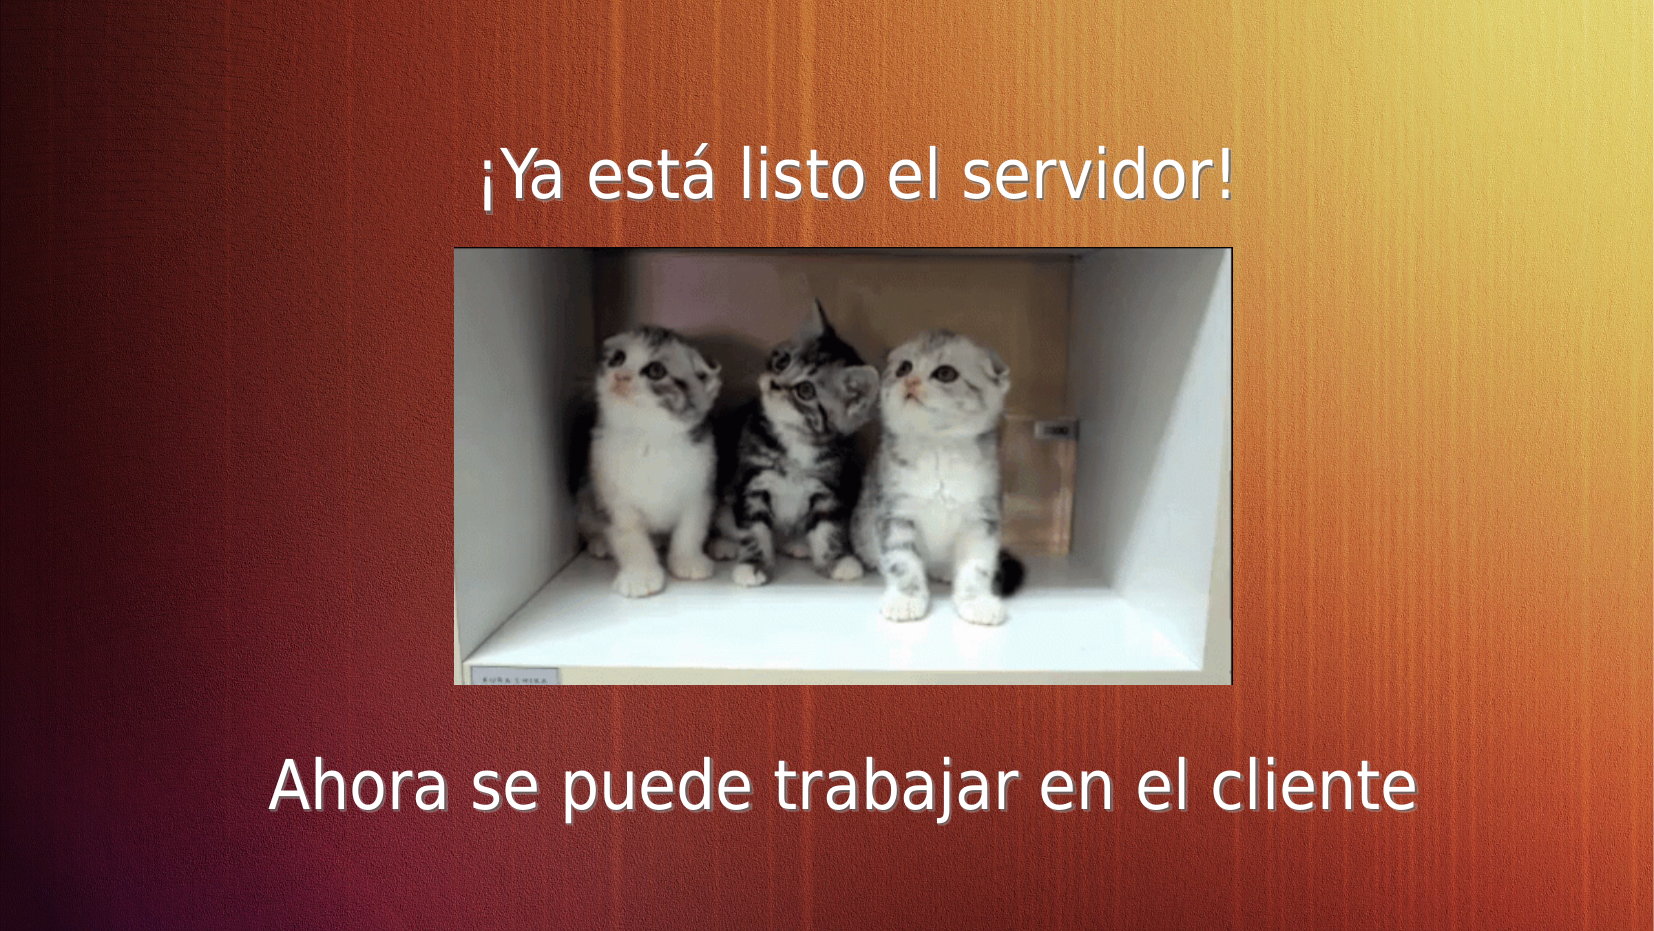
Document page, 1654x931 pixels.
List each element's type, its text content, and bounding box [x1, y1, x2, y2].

picture [0, 0, 1654, 931]
title ¡Ya está listo el servidor! [129, 134, 1585, 215]
text_box Ahora se puede trabajar en el cliente [253, 746, 1435, 827]
